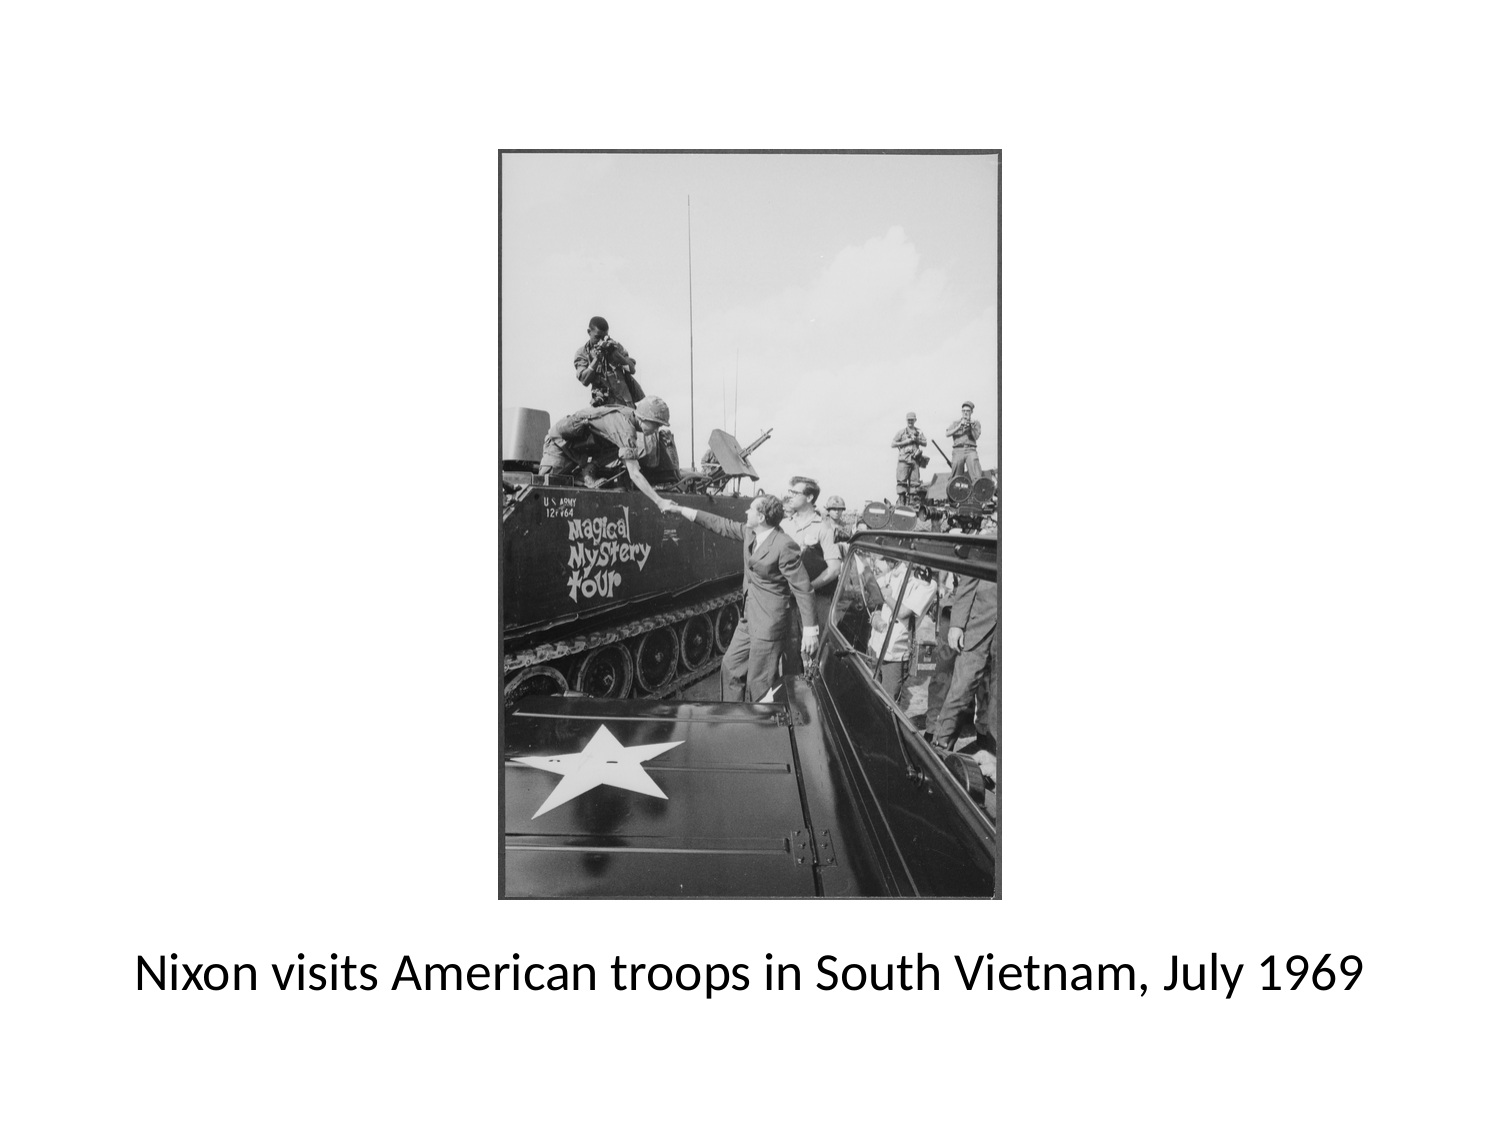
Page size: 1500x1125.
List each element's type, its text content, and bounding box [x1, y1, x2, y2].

picture [498, 149, 1002, 900]
text_box Nixon visits American troops in South Vietnam, July 1969 [119, 929, 1381, 1010]
